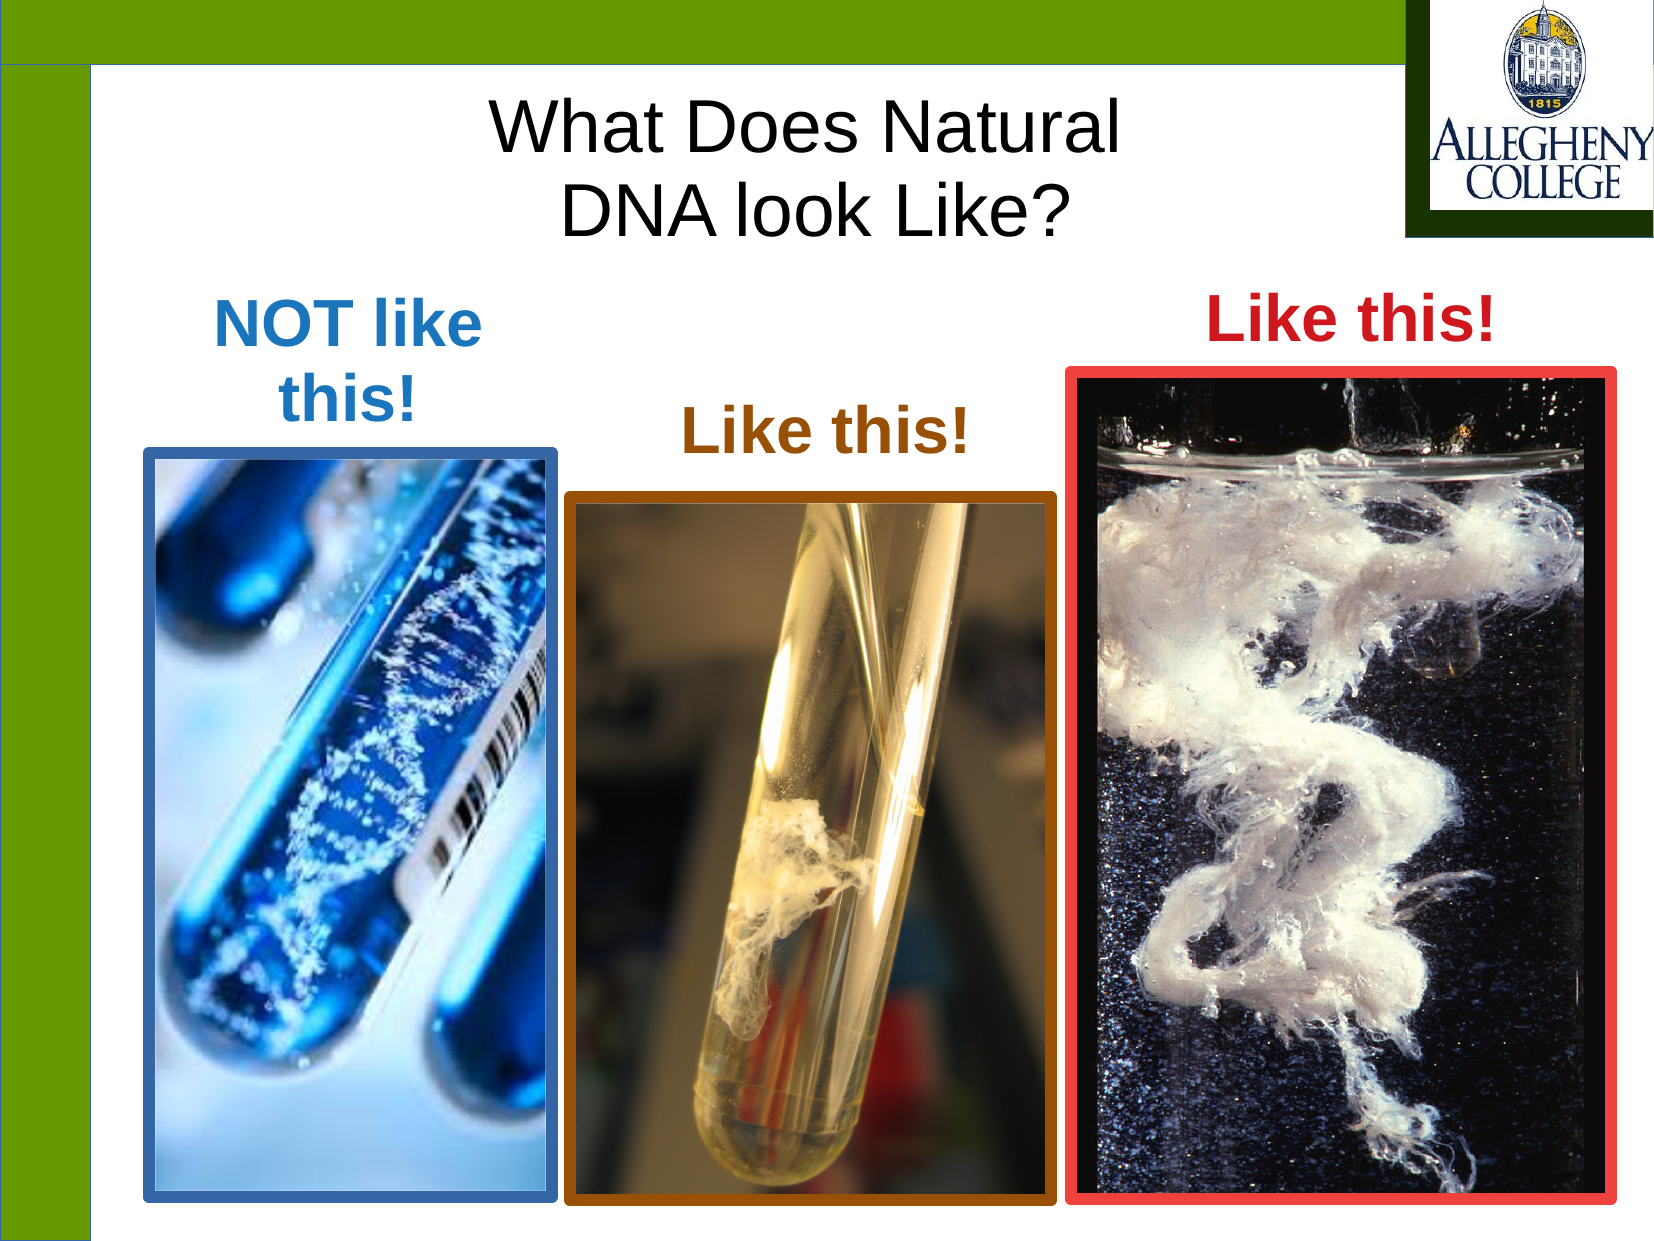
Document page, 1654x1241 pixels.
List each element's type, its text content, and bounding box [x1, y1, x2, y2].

text_box Like this! [665, 385, 987, 475]
title What Does Natural DNA look Like? [288, 2, 1344, 335]
picture [1430, 0, 1654, 210]
text_box [0, 0, 1654, 1241]
text_box NOT like this! [198, 279, 499, 443]
text_box Like this! [1190, 273, 1513, 363]
picture [1076, 377, 1606, 1193]
picture [154, 458, 546, 1192]
picture [575, 503, 1046, 1195]
